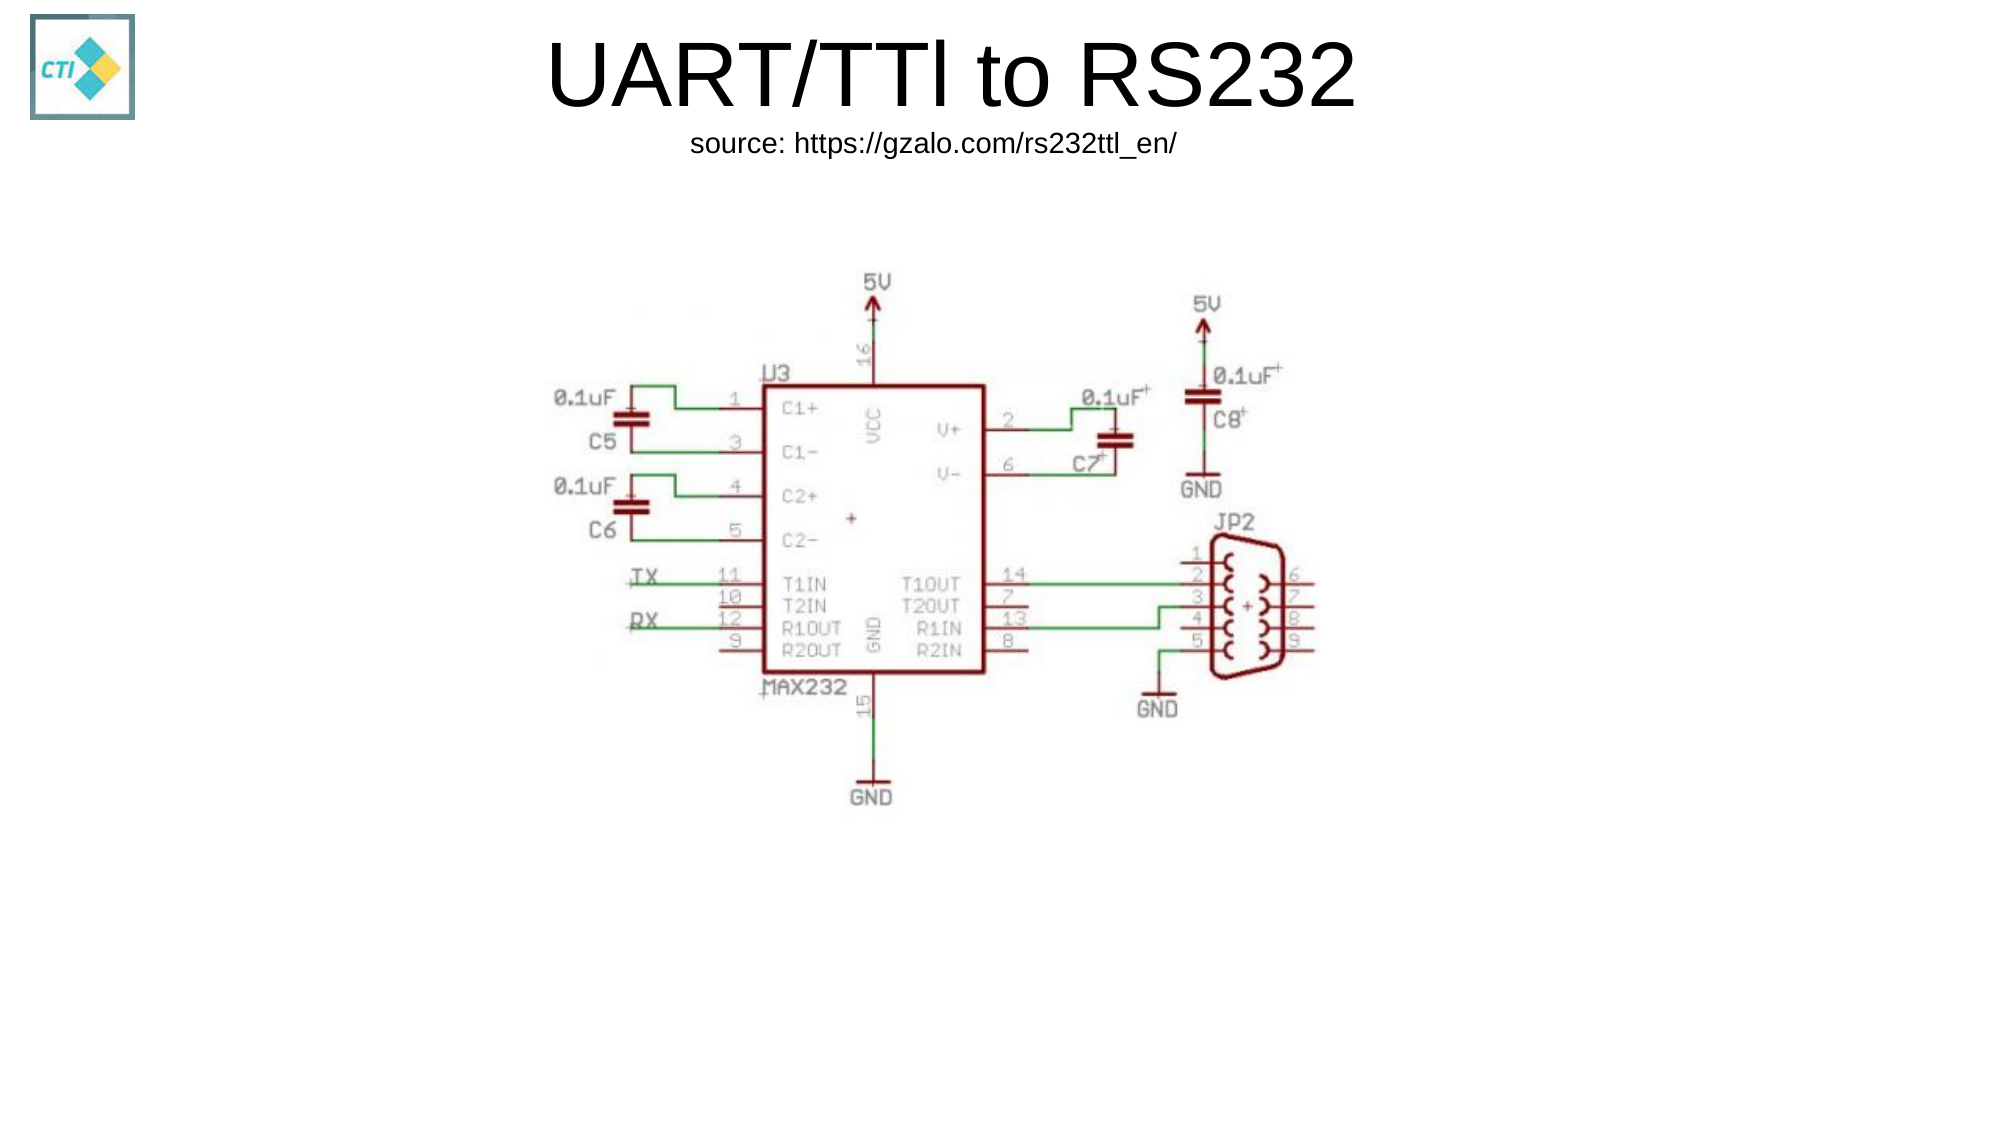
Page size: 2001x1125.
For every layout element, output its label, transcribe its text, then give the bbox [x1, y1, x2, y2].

picture [544, 267, 1326, 820]
text_box UART/TTl to RS232 source: https://gzalo.com/rs232ttl_en/ [0, 7, 1665, 195]
